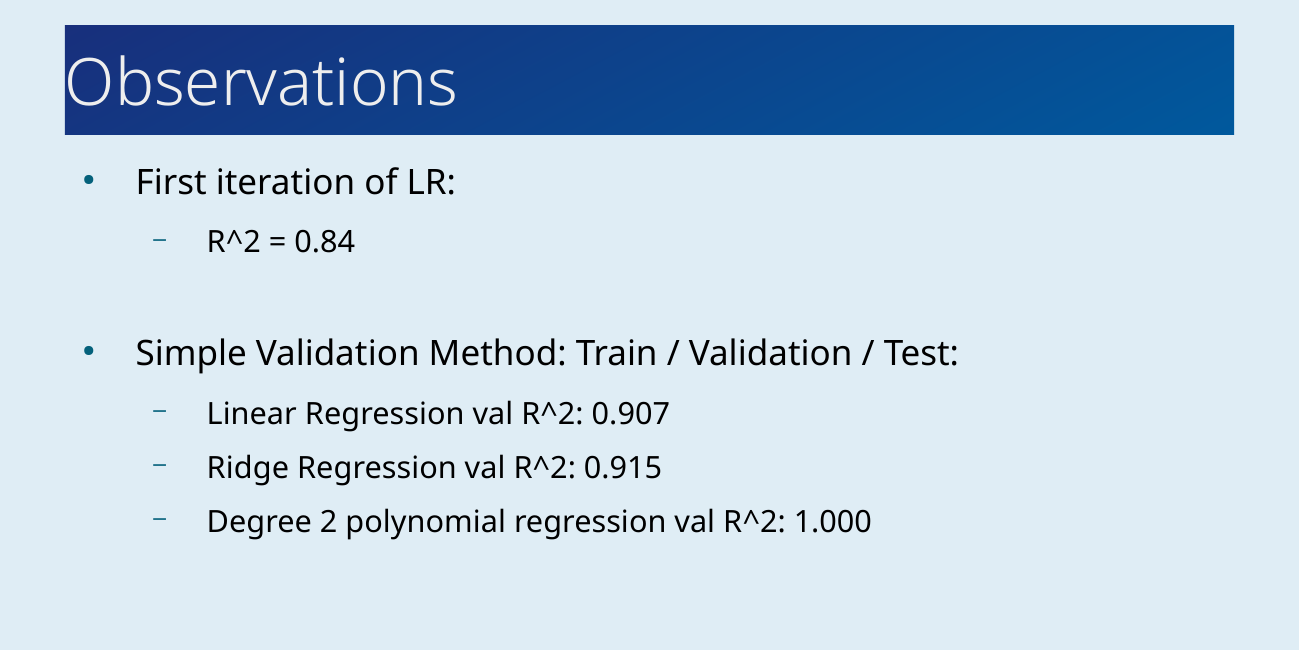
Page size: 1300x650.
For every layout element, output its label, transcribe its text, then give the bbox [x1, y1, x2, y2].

title Observations [64, 25, 1235, 135]
list First iteration of LR: R^2 = 0.84 Simple Validation Method: Train / Validation / Test: Linear Regression val R^2: 0.907 Ridge Regression val R^2: 0.915 Degree 2 polynomial regression val R^2: 1.000 [64, 157, 1238, 621]
